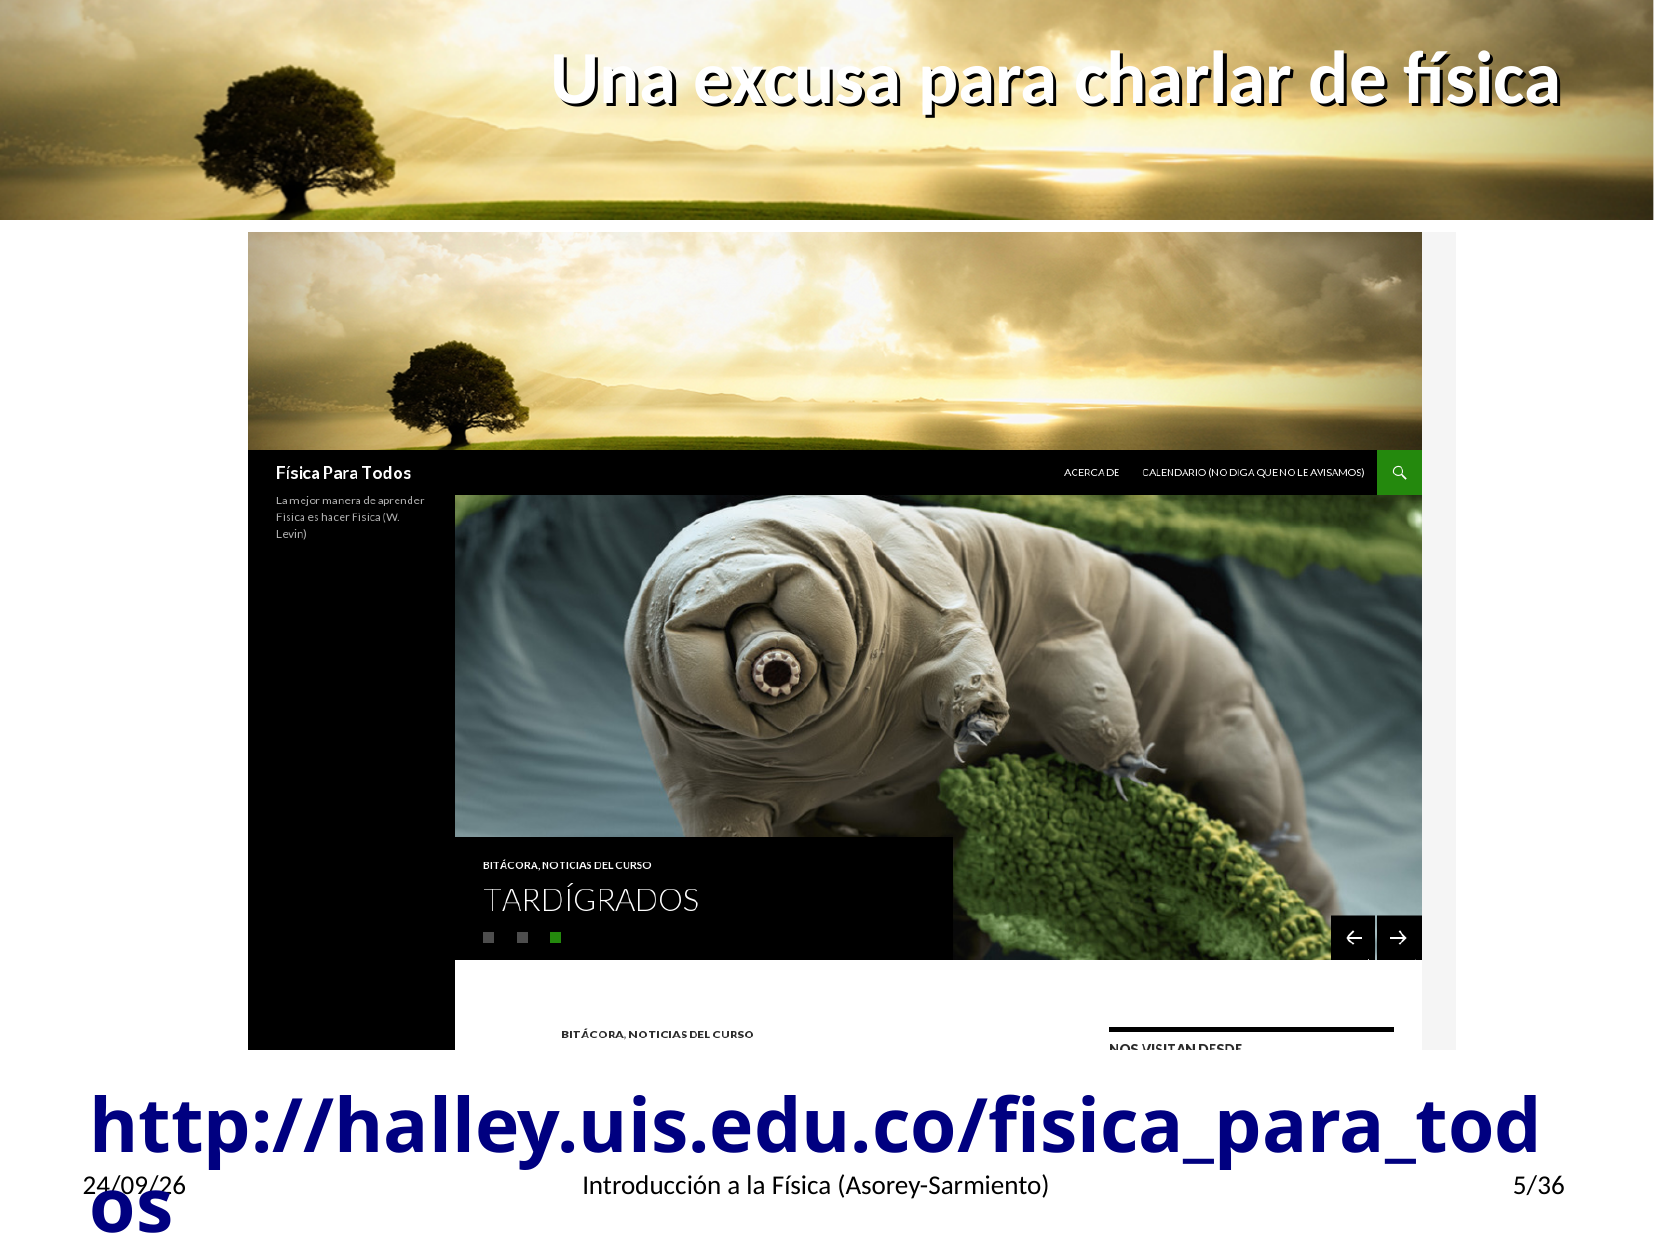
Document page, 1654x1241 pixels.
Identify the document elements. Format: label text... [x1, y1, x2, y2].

text_box http://halley.uis.edu.co/fisica_para_todos [75, 1065, 1591, 1170]
picture [0, 0, 1654, 220]
title Una excusa para charlar de física [75, 19, 1564, 151]
picture [248, 232, 1456, 1051]
